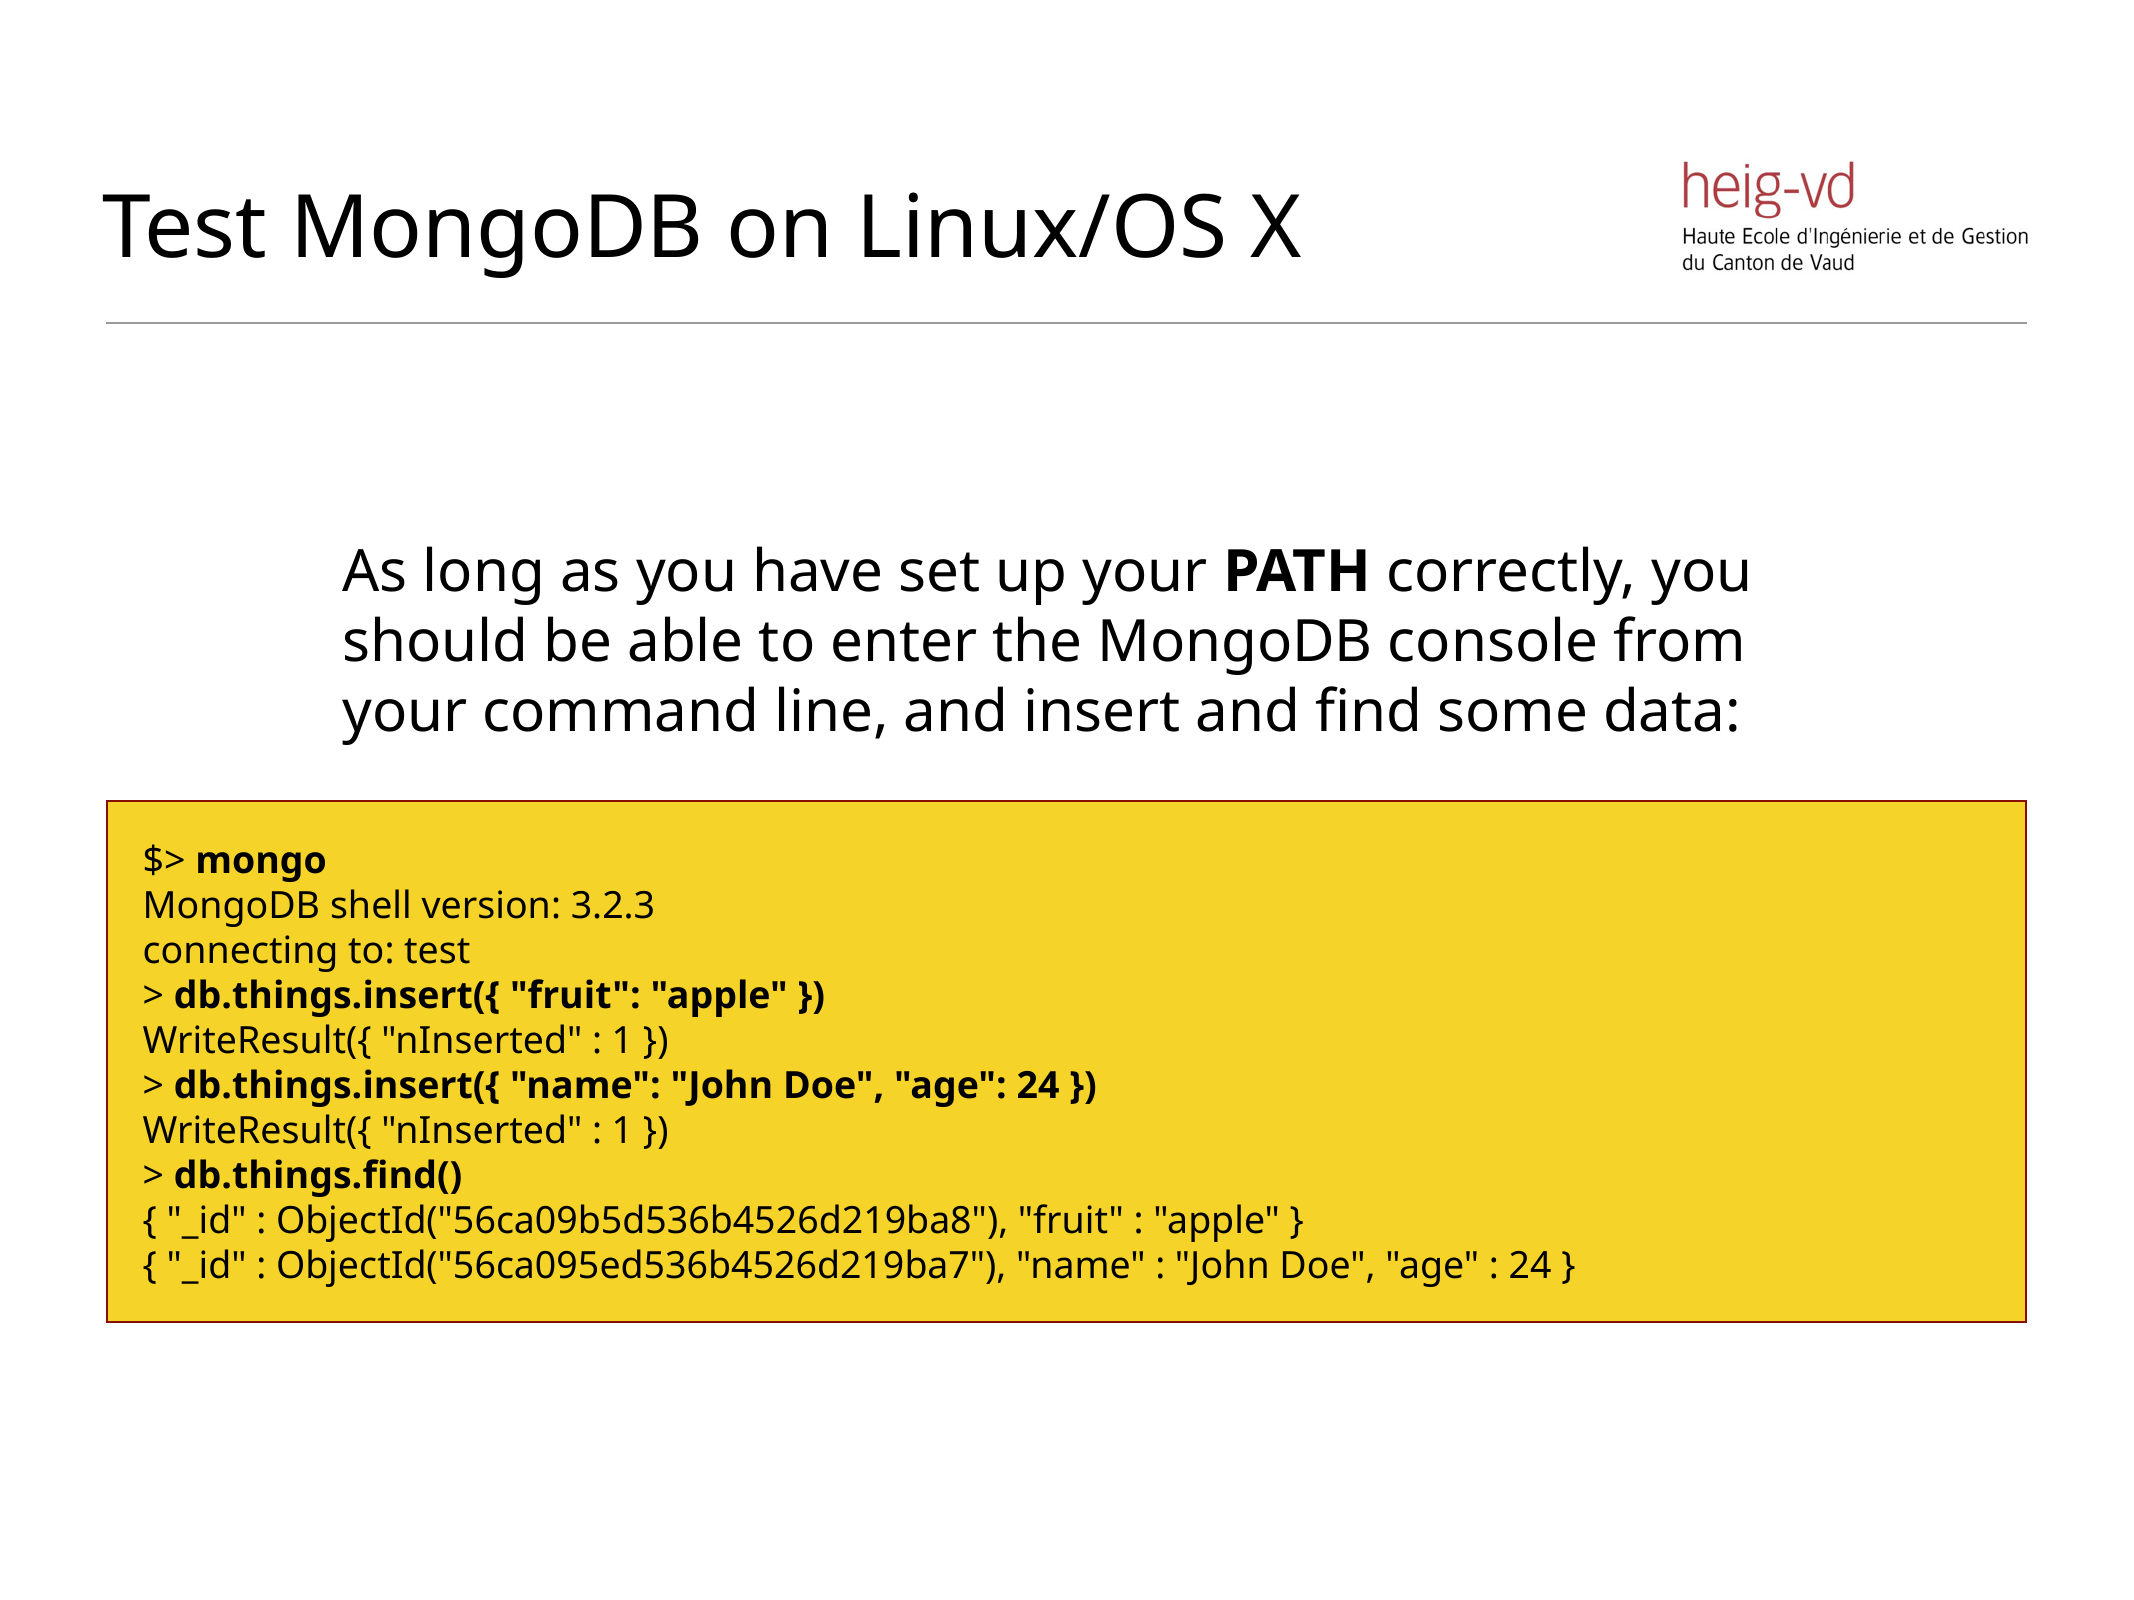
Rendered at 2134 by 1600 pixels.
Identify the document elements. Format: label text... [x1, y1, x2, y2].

text_box $> mongo MongoDB shell version: 3.2.3 connecting to: test > db.things.insert({ "fruit": "apple" }) WriteResult({ "nInserted" : 1 }) > db.things.insert({ "name": "John Doe", "age": 24 }) WriteResult({ "nInserted" : 1 }) > db.things.find() { "_id" : ObjectId("56ca09b5d536b4526d219ba8"), "fruit" : "apple" } { "_id" : ObjectId("56ca095ed536b4526d219ba7"), "name" : "John Doe", "age" : 24 } [107, 800, 2027, 1322]
text_box As long as you have set up your PATH correctly, you should be able to enter the MongoDB console from your command line, and insert and find some data: [334, 524, 1799, 752]
title Test MongoDB on Linux/OS X [93, 54, 2040, 284]
